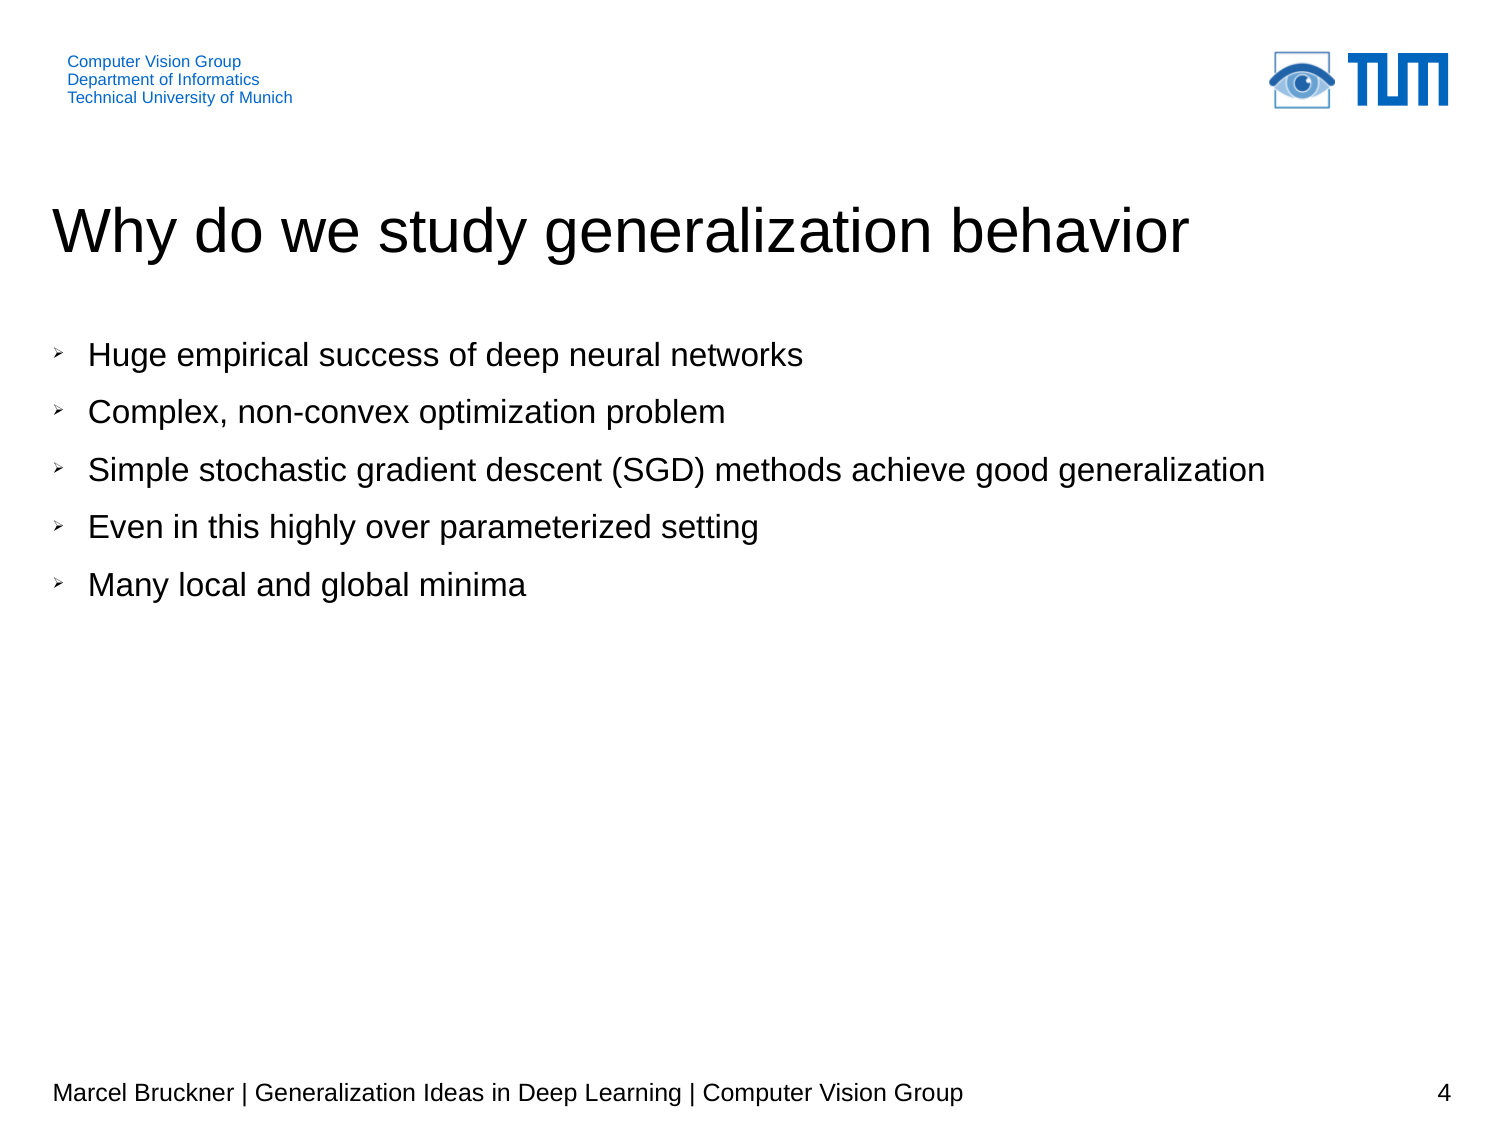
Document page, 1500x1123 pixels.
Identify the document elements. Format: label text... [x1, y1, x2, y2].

list Huge empirical success of deep neural networks Complex, non-convex optimization problem Simple stochastic gradient descent (SGD) methods achieve good generalization Even in this highly over parameterized setting Many local and global minima [52, 330, 1453, 604]
picture [1269, 47, 1335, 113]
title Why do we study generalization behavior [52, 195, 1453, 266]
